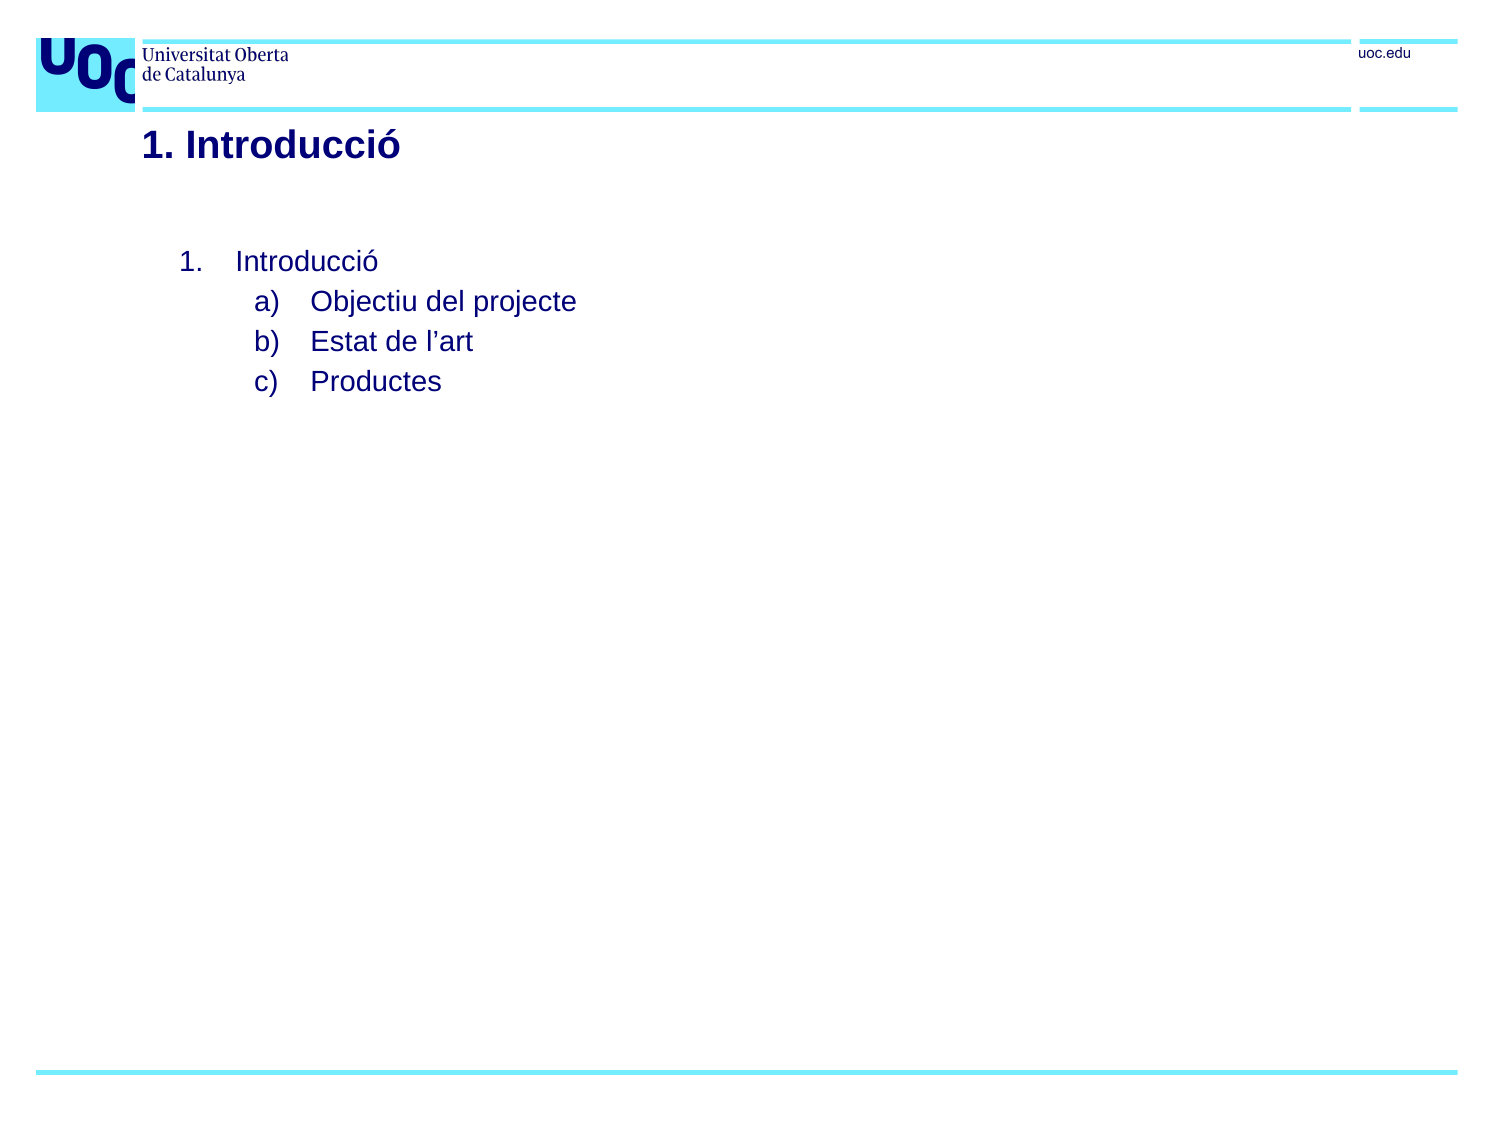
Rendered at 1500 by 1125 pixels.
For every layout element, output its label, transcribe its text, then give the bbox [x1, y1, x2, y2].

picture [142, 47, 254, 84]
title 1. Introducció [126, 104, 1353, 276]
picture [1359, 47, 1410, 58]
list Introducció Objectiu del projecte Estat de l’art Productes [126, 221, 1163, 924]
picture [36, 38, 135, 112]
